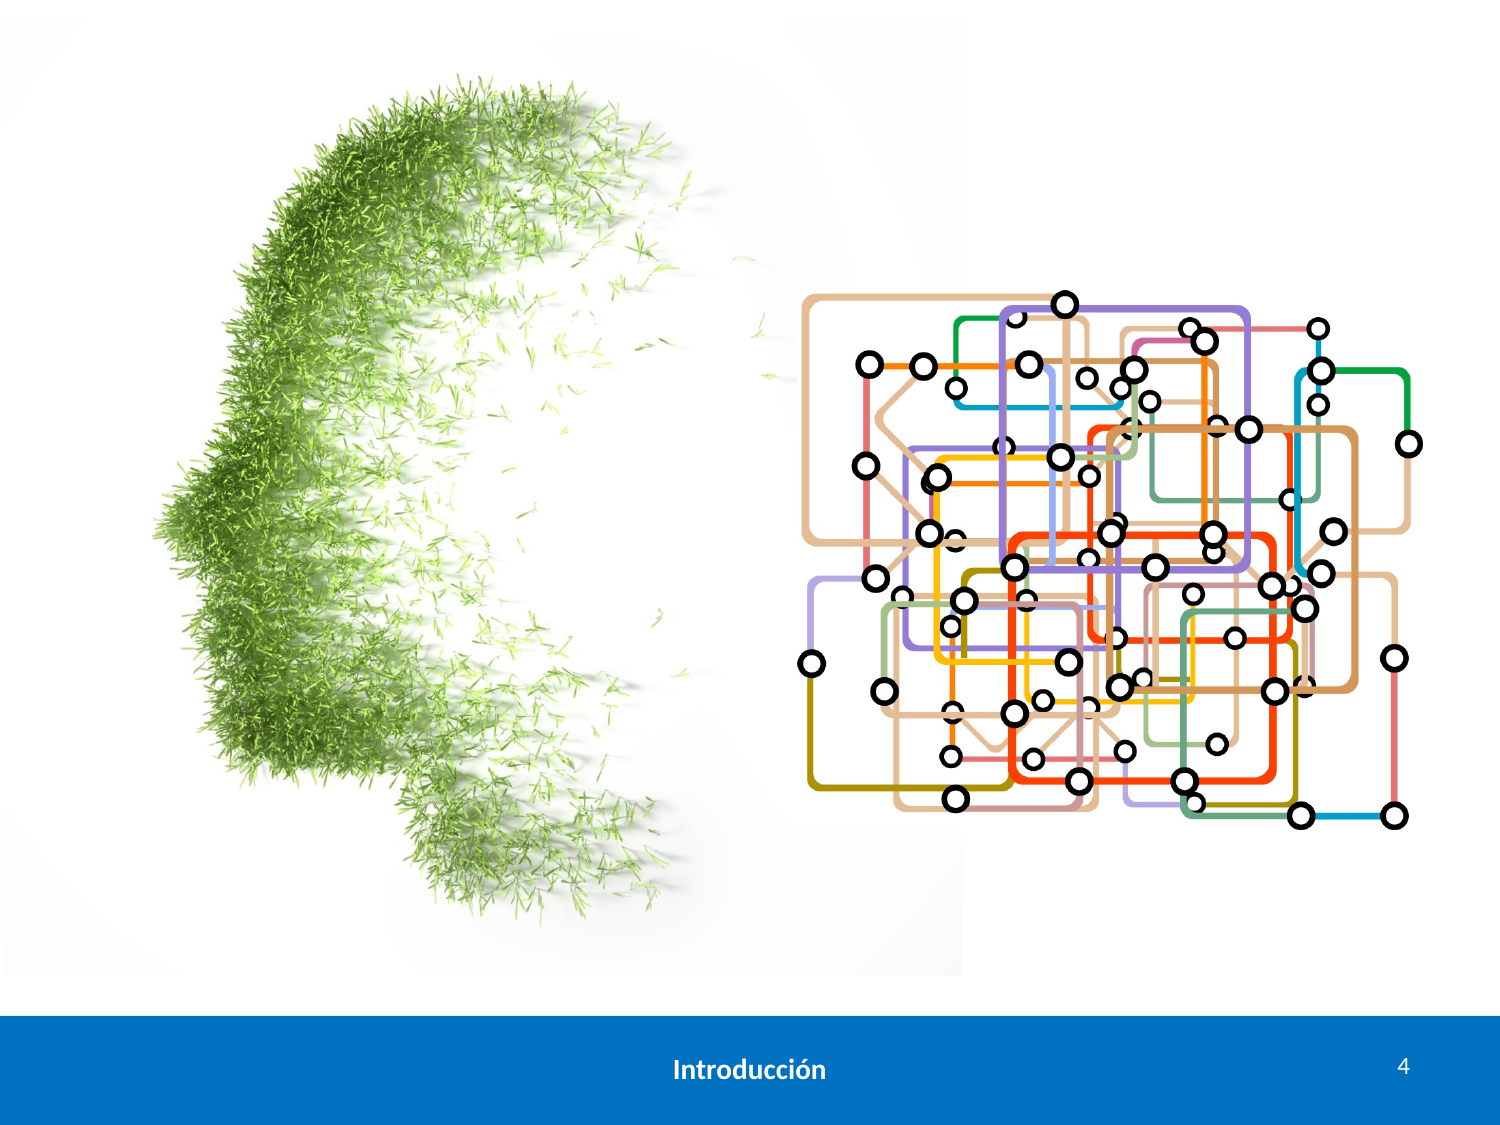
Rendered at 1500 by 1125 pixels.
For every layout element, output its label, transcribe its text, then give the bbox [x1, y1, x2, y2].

picture [4, 19, 1423, 976]
text_box Introducción [478, 1042, 1022, 1103]
slide_number 14 [1074, 1042, 1425, 1103]
